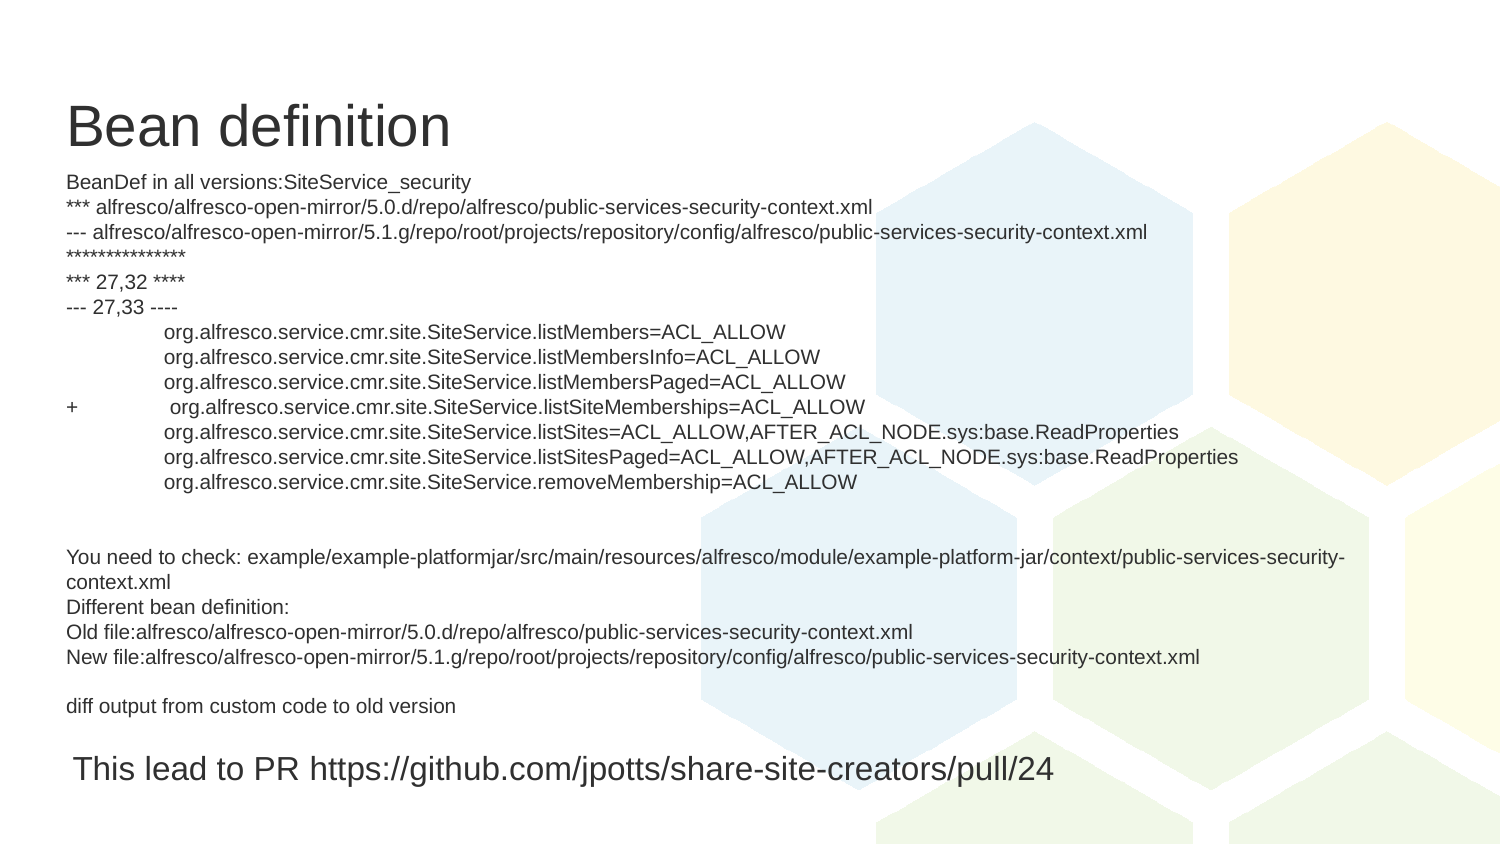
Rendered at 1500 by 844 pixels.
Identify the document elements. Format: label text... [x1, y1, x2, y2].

text_box [59, 661, 1371, 732]
list This lead to PR https://github.com/jpotts/share-site-creators/pull/24 [57, 732, 1418, 804]
list BeanDef in all versions:SiteService_security *** alfresco/alfresco-open-mirror/5.0.d/repo/alfresco/public-services-security-context.xml --- alfresco/alfresco-open-mirror/5.1.g/repo/root/projects/repository/config/alfresco/public-services-security-context.xml *************** *** 27,32 **** --- 27,33 ---- org.alfresco.service.cmr.site.SiteService.listMembers=ACL_ALLOW org.alfresco.service.cmr.site.SiteService.listMembersInfo=ACL_ALLOW org.alfresco.service.cmr.site.SiteService.listMembersPaged=ACL_ALLOW + org.alfresco.service.cmr.site.SiteService.listSiteMemberships=ACL_ALLOW org.alfresco.service.cmr.site.SiteService.listSites=ACL_ALLOW,AFTER_ACL_NODE.sys:base.ReadProperties org.alfresco.service.cmr.site.SiteService.listSitesPaged=ACL_ALLOW,AFTER_ACL_NODE.sys:base.ReadProperties org.alfresco.service.cmr.site.SiteService.removeMembership=ACL_ALLOW You need to check: example/example-platformjar/src/main/resources/alfresco/module/example-platform-jar/context/public-services-security-context.xml Different bean definition: Old file:alfresco/alfresco-open-mirror/5.0.d/repo/alfresco/public-services-security-context.xml New file:alfresco/alfresco-open-mirror/5.1.g/repo/root/projects/repository/config/alfresco/public-services-security-context.xml diff output from custom code to old version [51, 153, 1411, 615]
title Bean definition [51, 72, 1449, 167]
picture [0, 0, 1500, 844]
